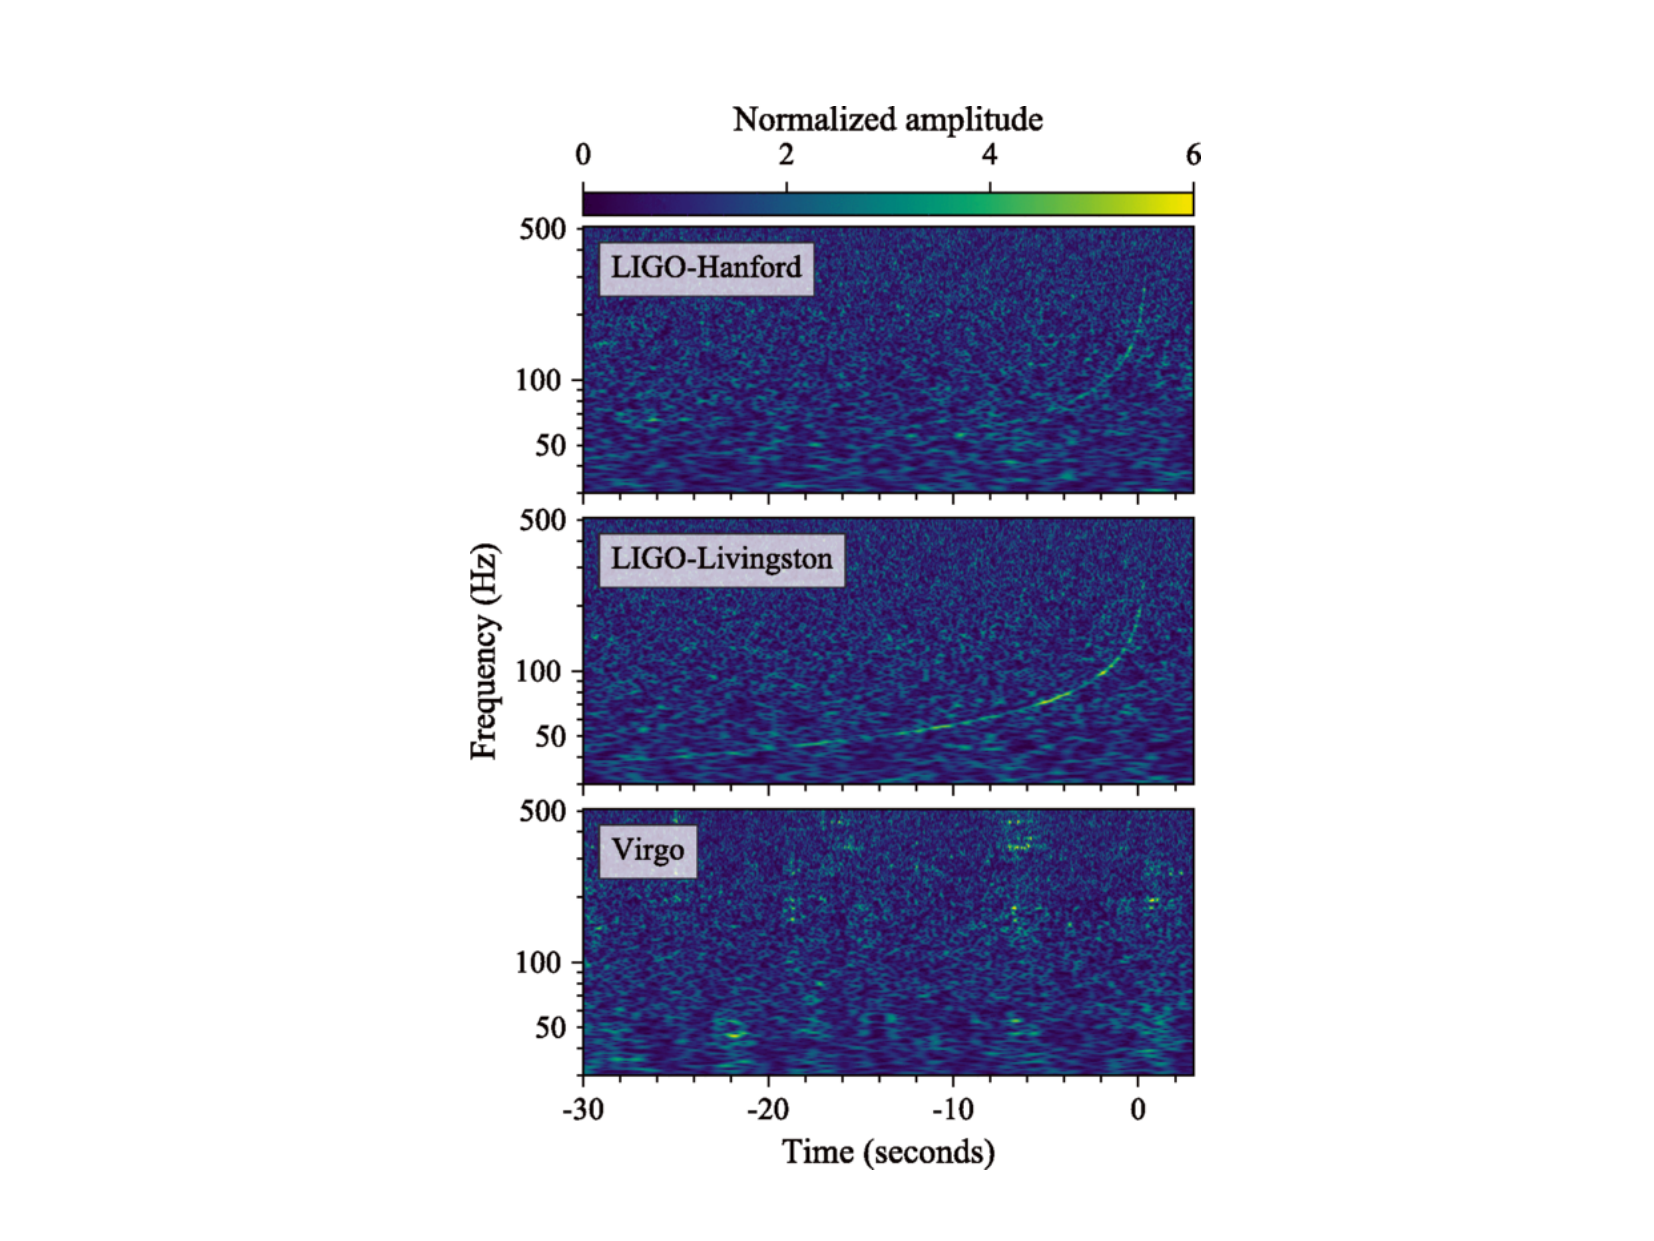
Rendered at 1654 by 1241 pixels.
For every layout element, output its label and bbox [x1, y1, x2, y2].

picture [470, 106, 1201, 1171]
